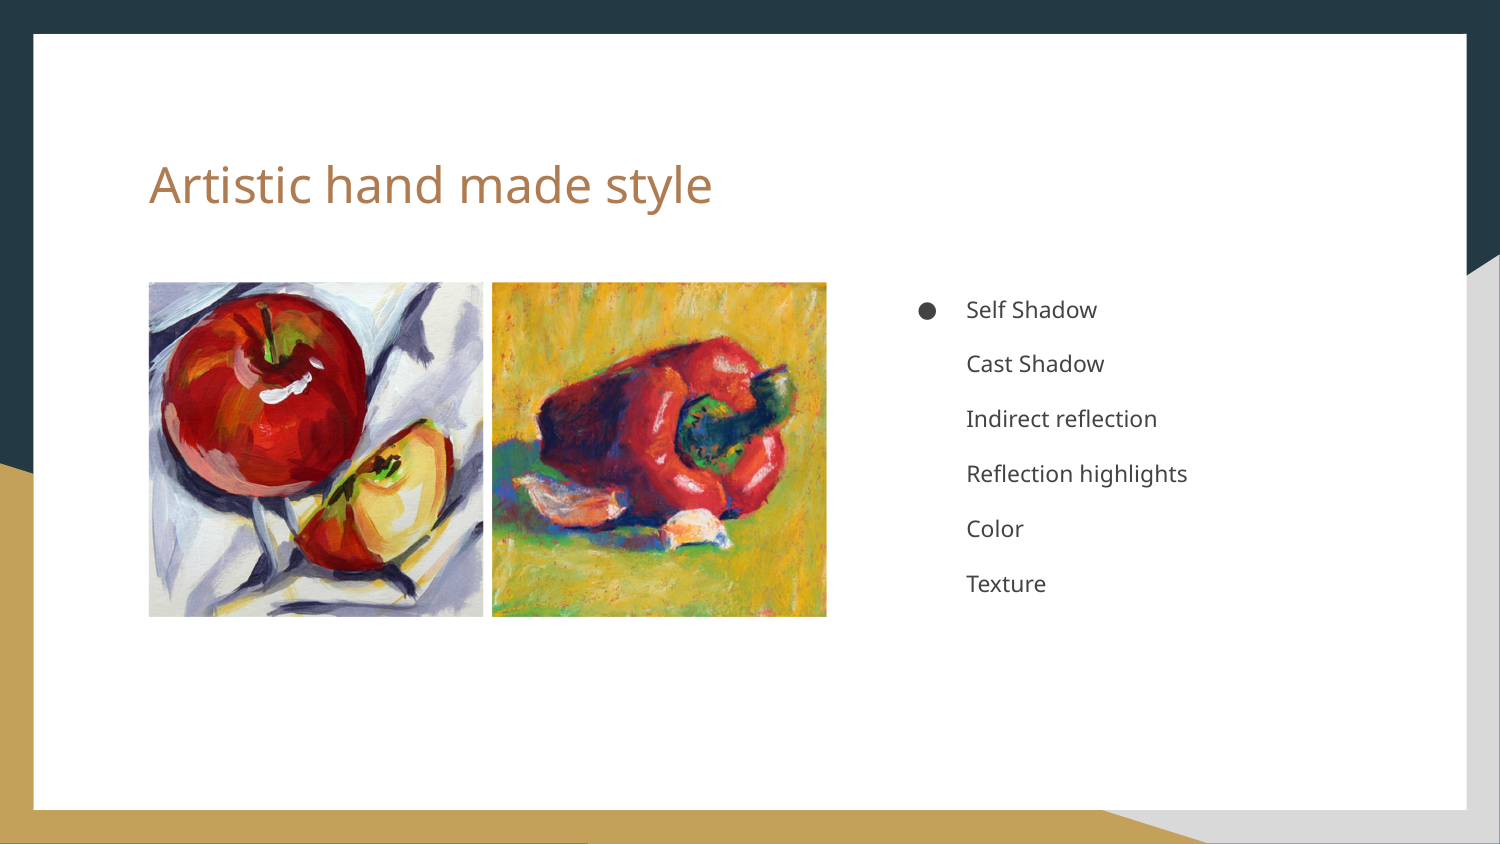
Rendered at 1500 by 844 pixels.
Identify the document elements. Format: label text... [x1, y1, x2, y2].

title Artistic hand made style [134, 138, 1366, 296]
title Self Shadow Cast Shadow Indirect reflection Reflection highlights Color Texture [876, 280, 1417, 437]
picture [146, 280, 831, 622]
